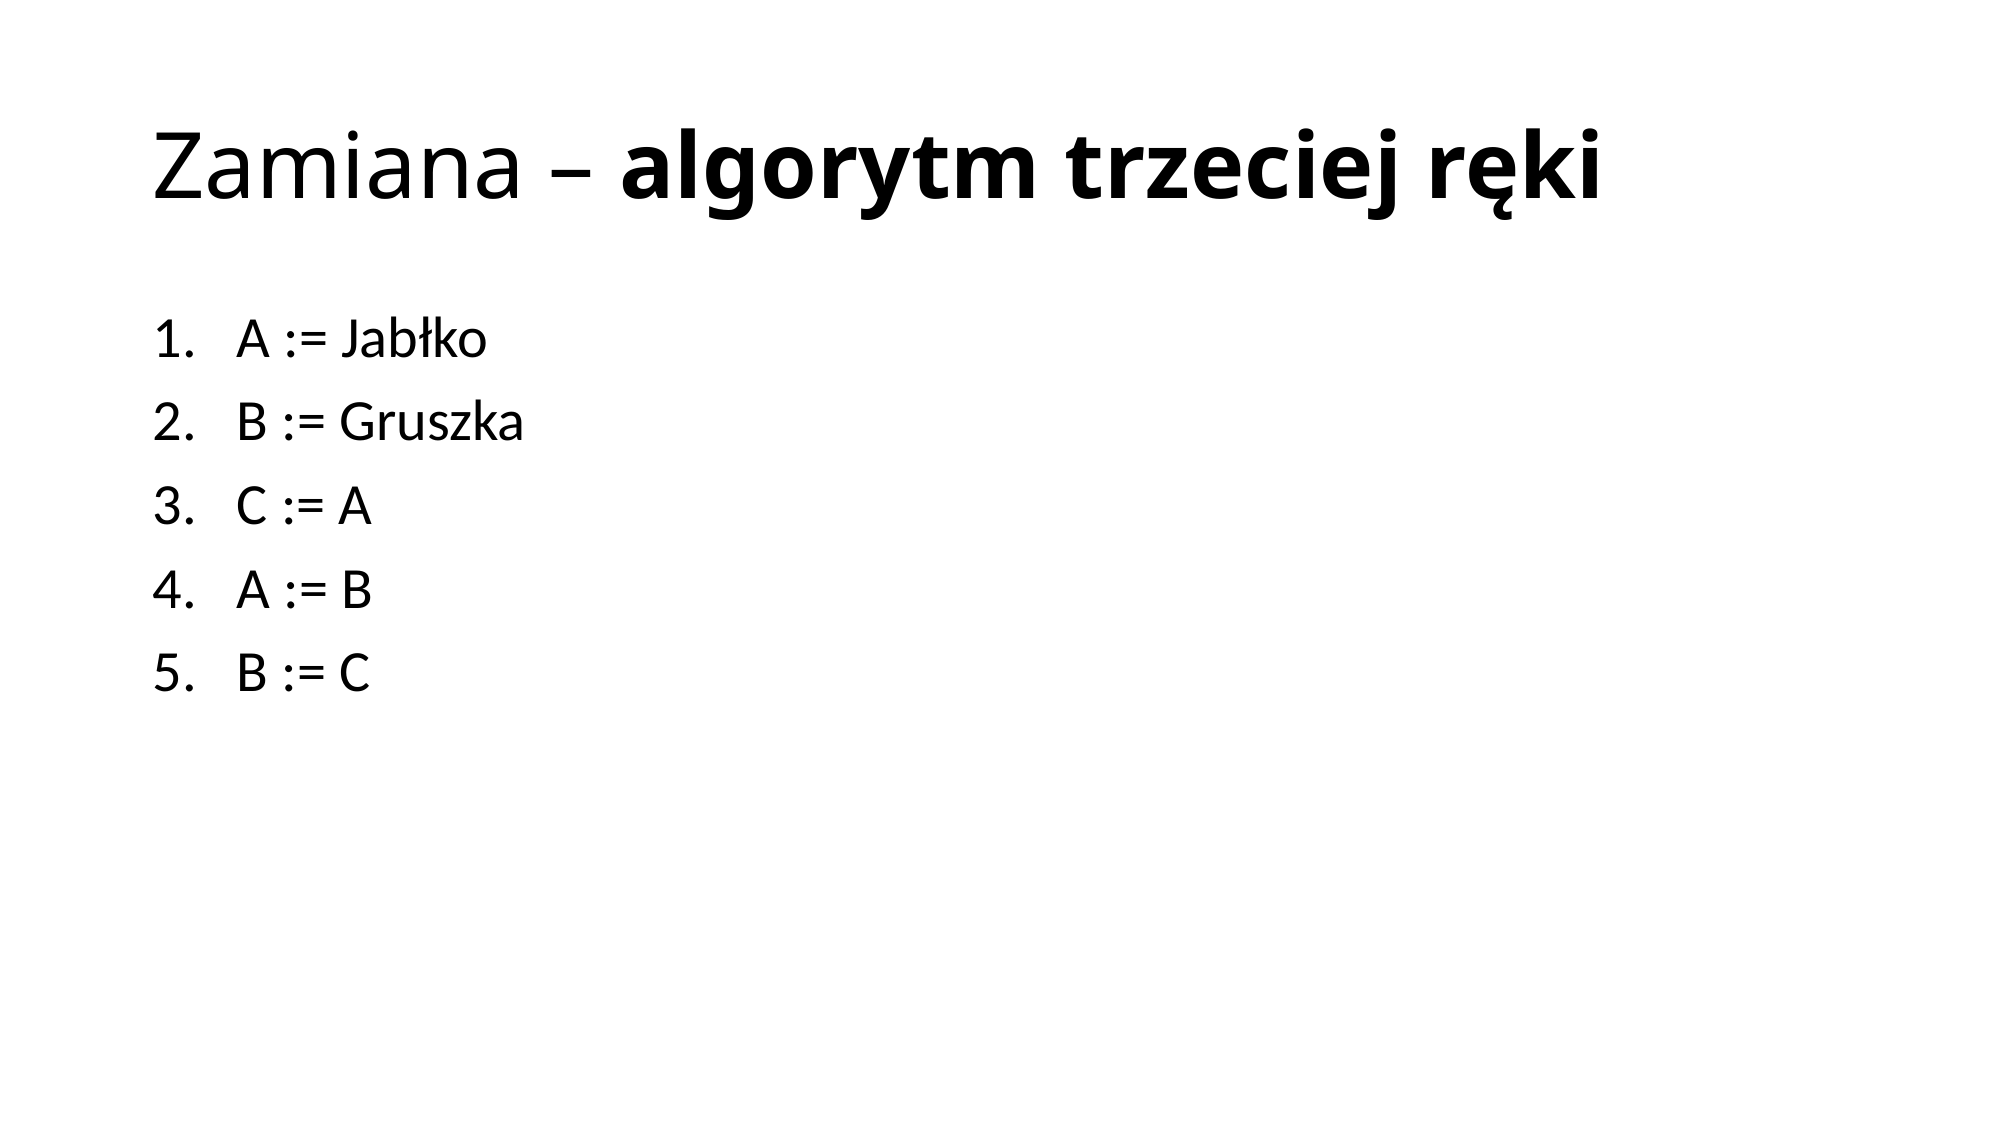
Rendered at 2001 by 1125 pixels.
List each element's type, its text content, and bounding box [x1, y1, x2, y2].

list A := Jabłko B := Gruszka C := A A := B B := C [137, 299, 1863, 1014]
title Zamiana – algorytm trzeciej ręki [137, 59, 1863, 278]
